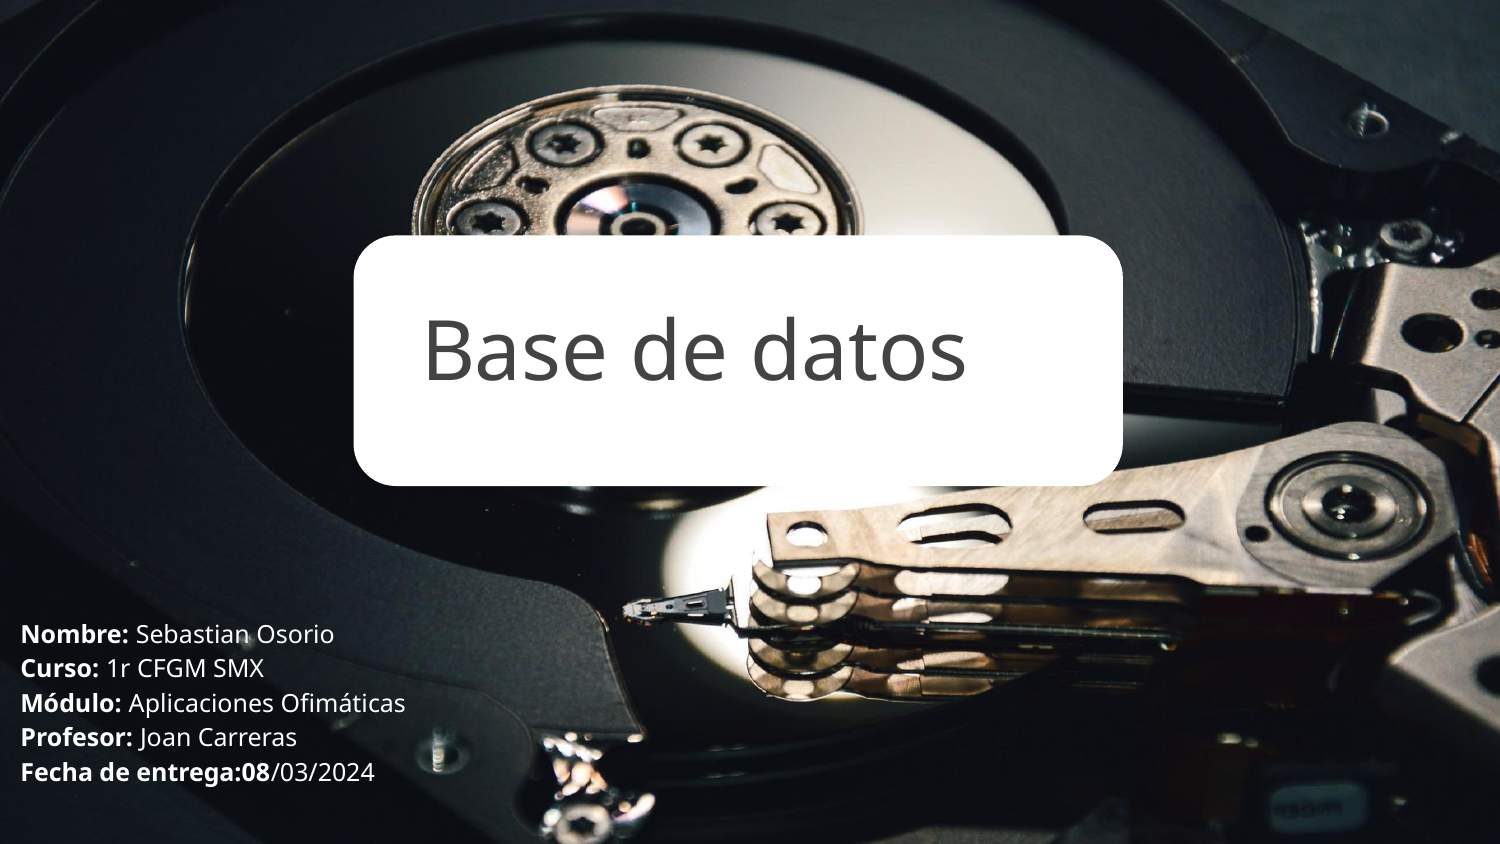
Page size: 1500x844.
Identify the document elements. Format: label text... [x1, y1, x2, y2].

text_box Nombre: Sebastian Osorio Curso: 1r CFGM SMX Módulo: Aplicaciones Ofimáticas Profesor: Joan Carreras Fecha de entrega:08/03/2024 [5, 598, 768, 841]
text_box [354, 236, 1123, 486]
picture [0, 0, 1500, 844]
text_box Base de datos [406, 282, 1094, 478]
